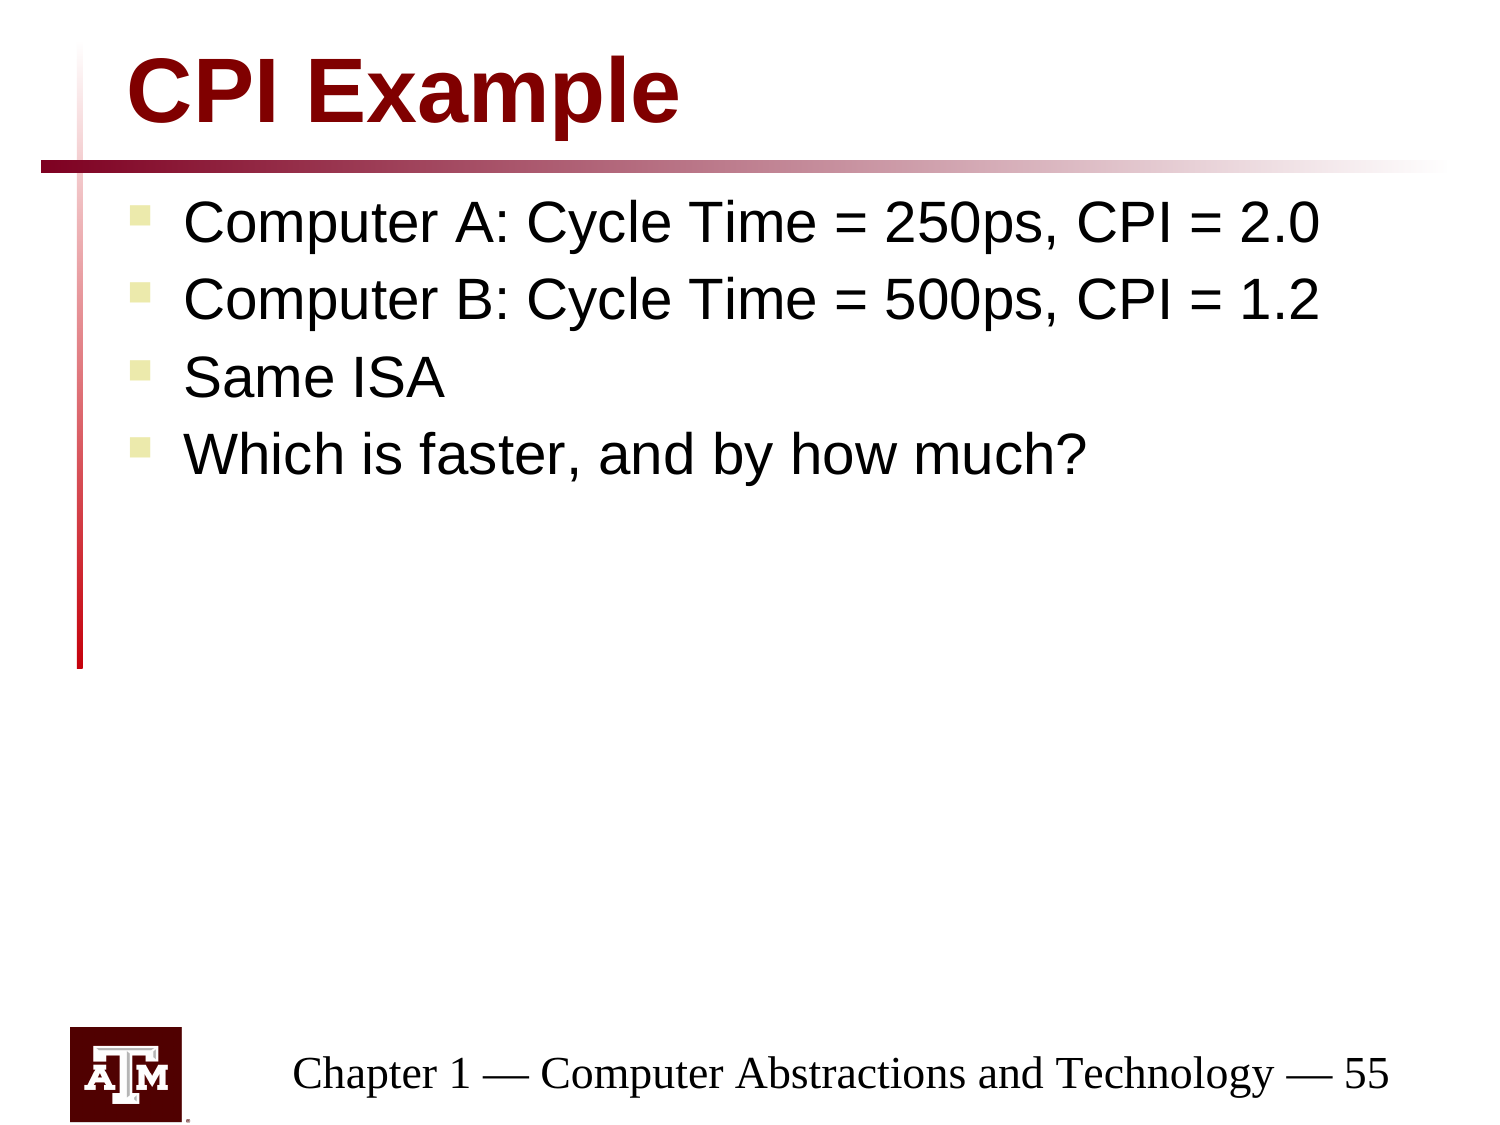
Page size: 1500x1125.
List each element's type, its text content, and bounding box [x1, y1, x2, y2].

picture [60, 1023, 196, 1125]
list Computer A: Cycle Time = 250ps, CPI = 2.0 Computer B: Cycle Time = 500ps, CPI = 1.2 Same ISA Which is faster, and by how much? [112, 184, 1469, 516]
title CPI Example [112, 23, 1468, 149]
